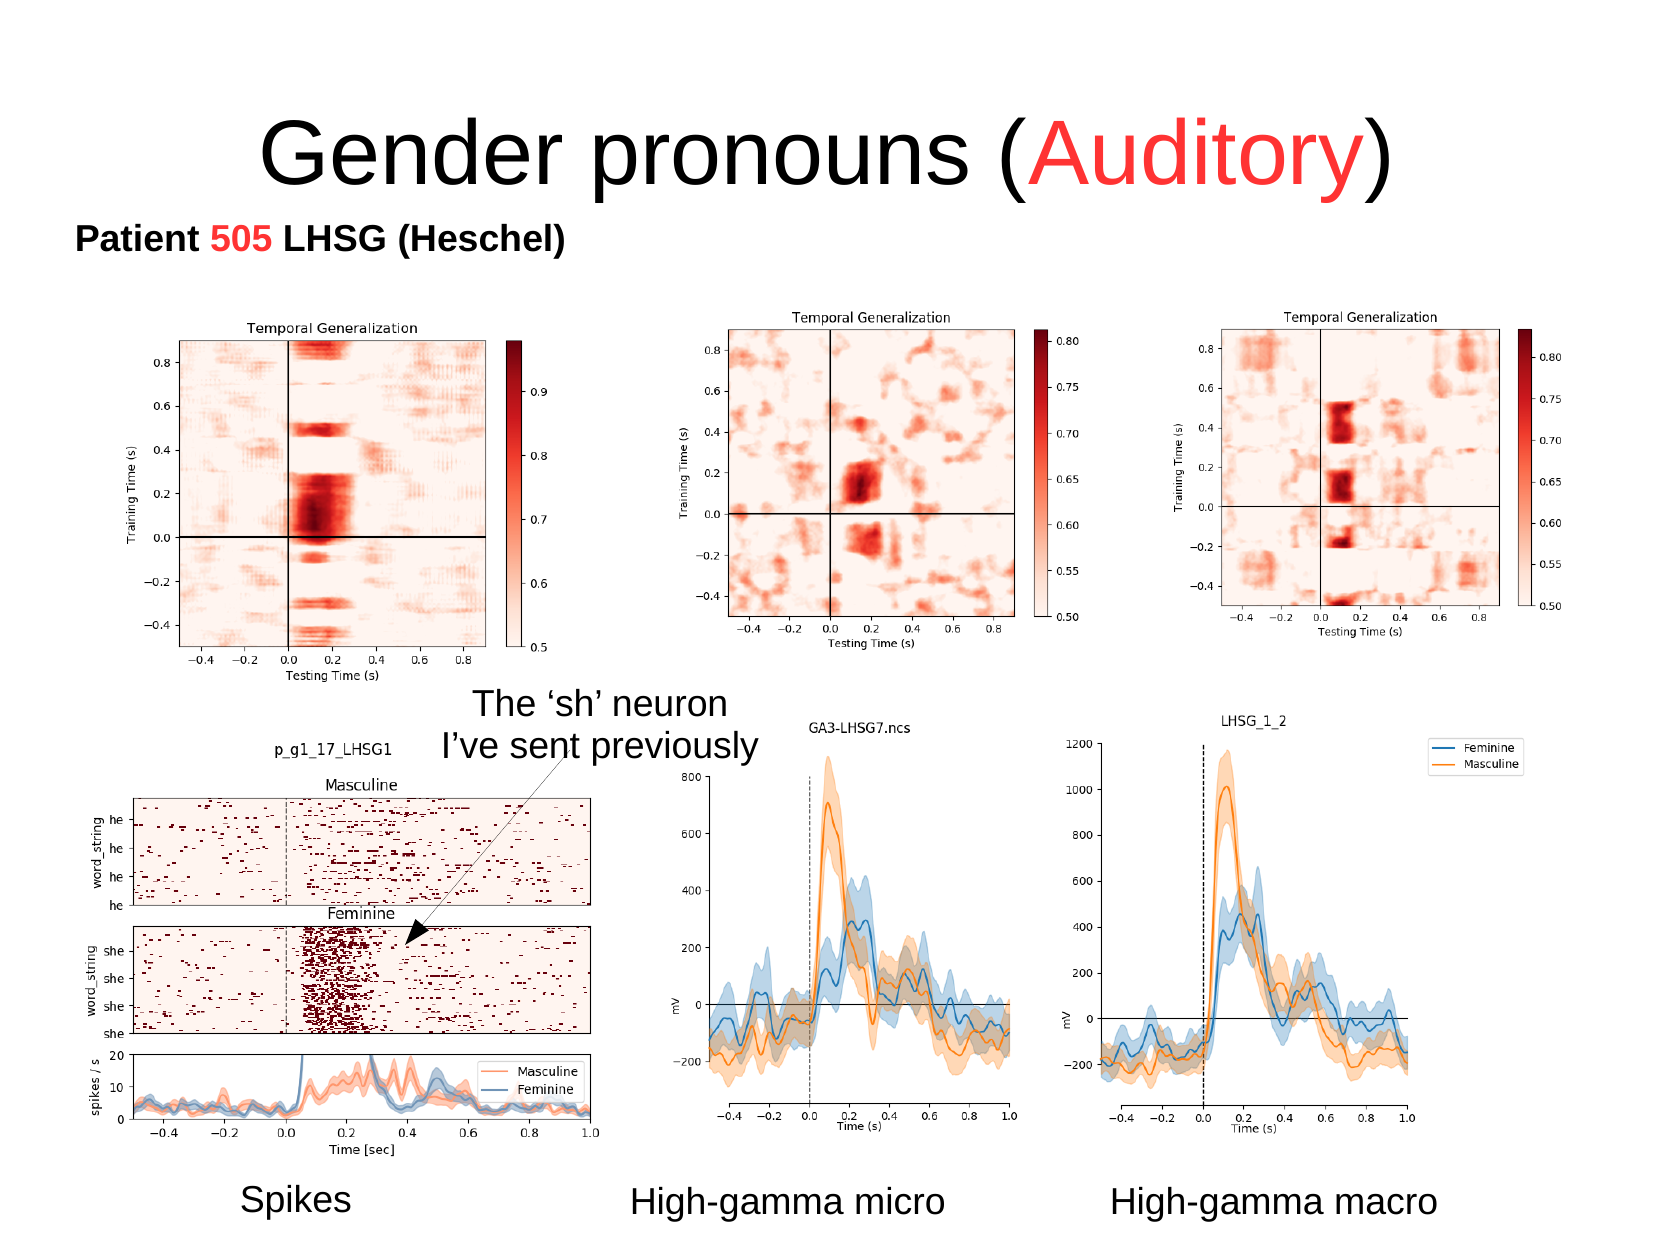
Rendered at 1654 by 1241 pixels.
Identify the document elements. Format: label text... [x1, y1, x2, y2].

text_box High-gamma macro [1095, 1173, 1456, 1231]
picture [645, 284, 1140, 657]
text_box High-gamma micro [615, 1173, 976, 1231]
title Gender pronouns (Auditory) [82, 49, 1571, 257]
text_box Spikes [225, 1171, 406, 1229]
text_box The ‘sh’ neuron I’ve sent previously [405, 675, 796, 774]
text_box Patient 505 LHSG (Heschel) [60, 210, 616, 271]
picture [1141, 285, 1621, 646]
picture [630, 674, 1654, 1158]
picture [90, 292, 620, 691]
picture [47, 733, 618, 1161]
